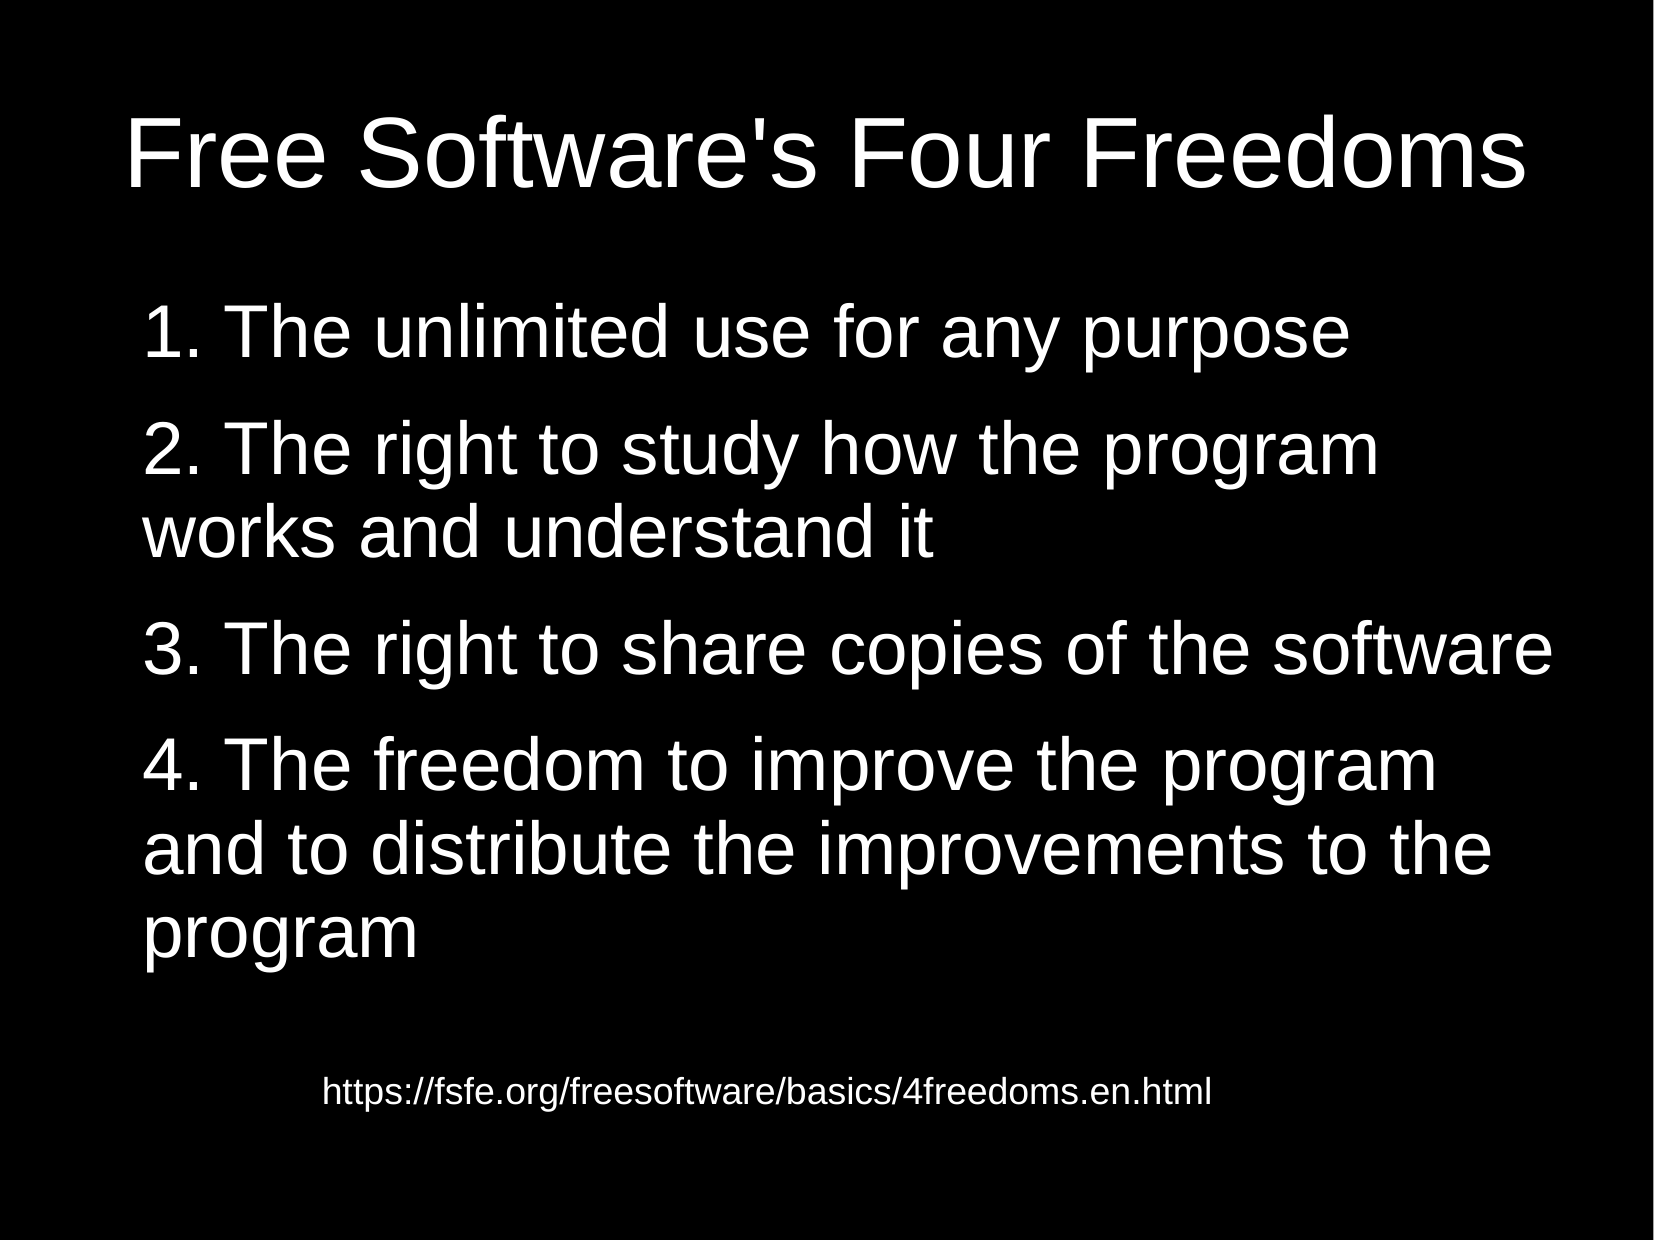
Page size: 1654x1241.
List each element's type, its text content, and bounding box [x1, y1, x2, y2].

list 1. The unlimited use for any purpose 2. The right to study how the program works and understand it 3. The right to share copies of the software 4. The freedom to improve the program and to distribute the improvements to the program [82, 290, 1571, 1010]
text_box https://fsfe.org/freesoftware/basics/4freedoms.en.html [307, 1062, 1228, 1120]
title Free Software's Four Freedoms [82, 49, 1571, 257]
